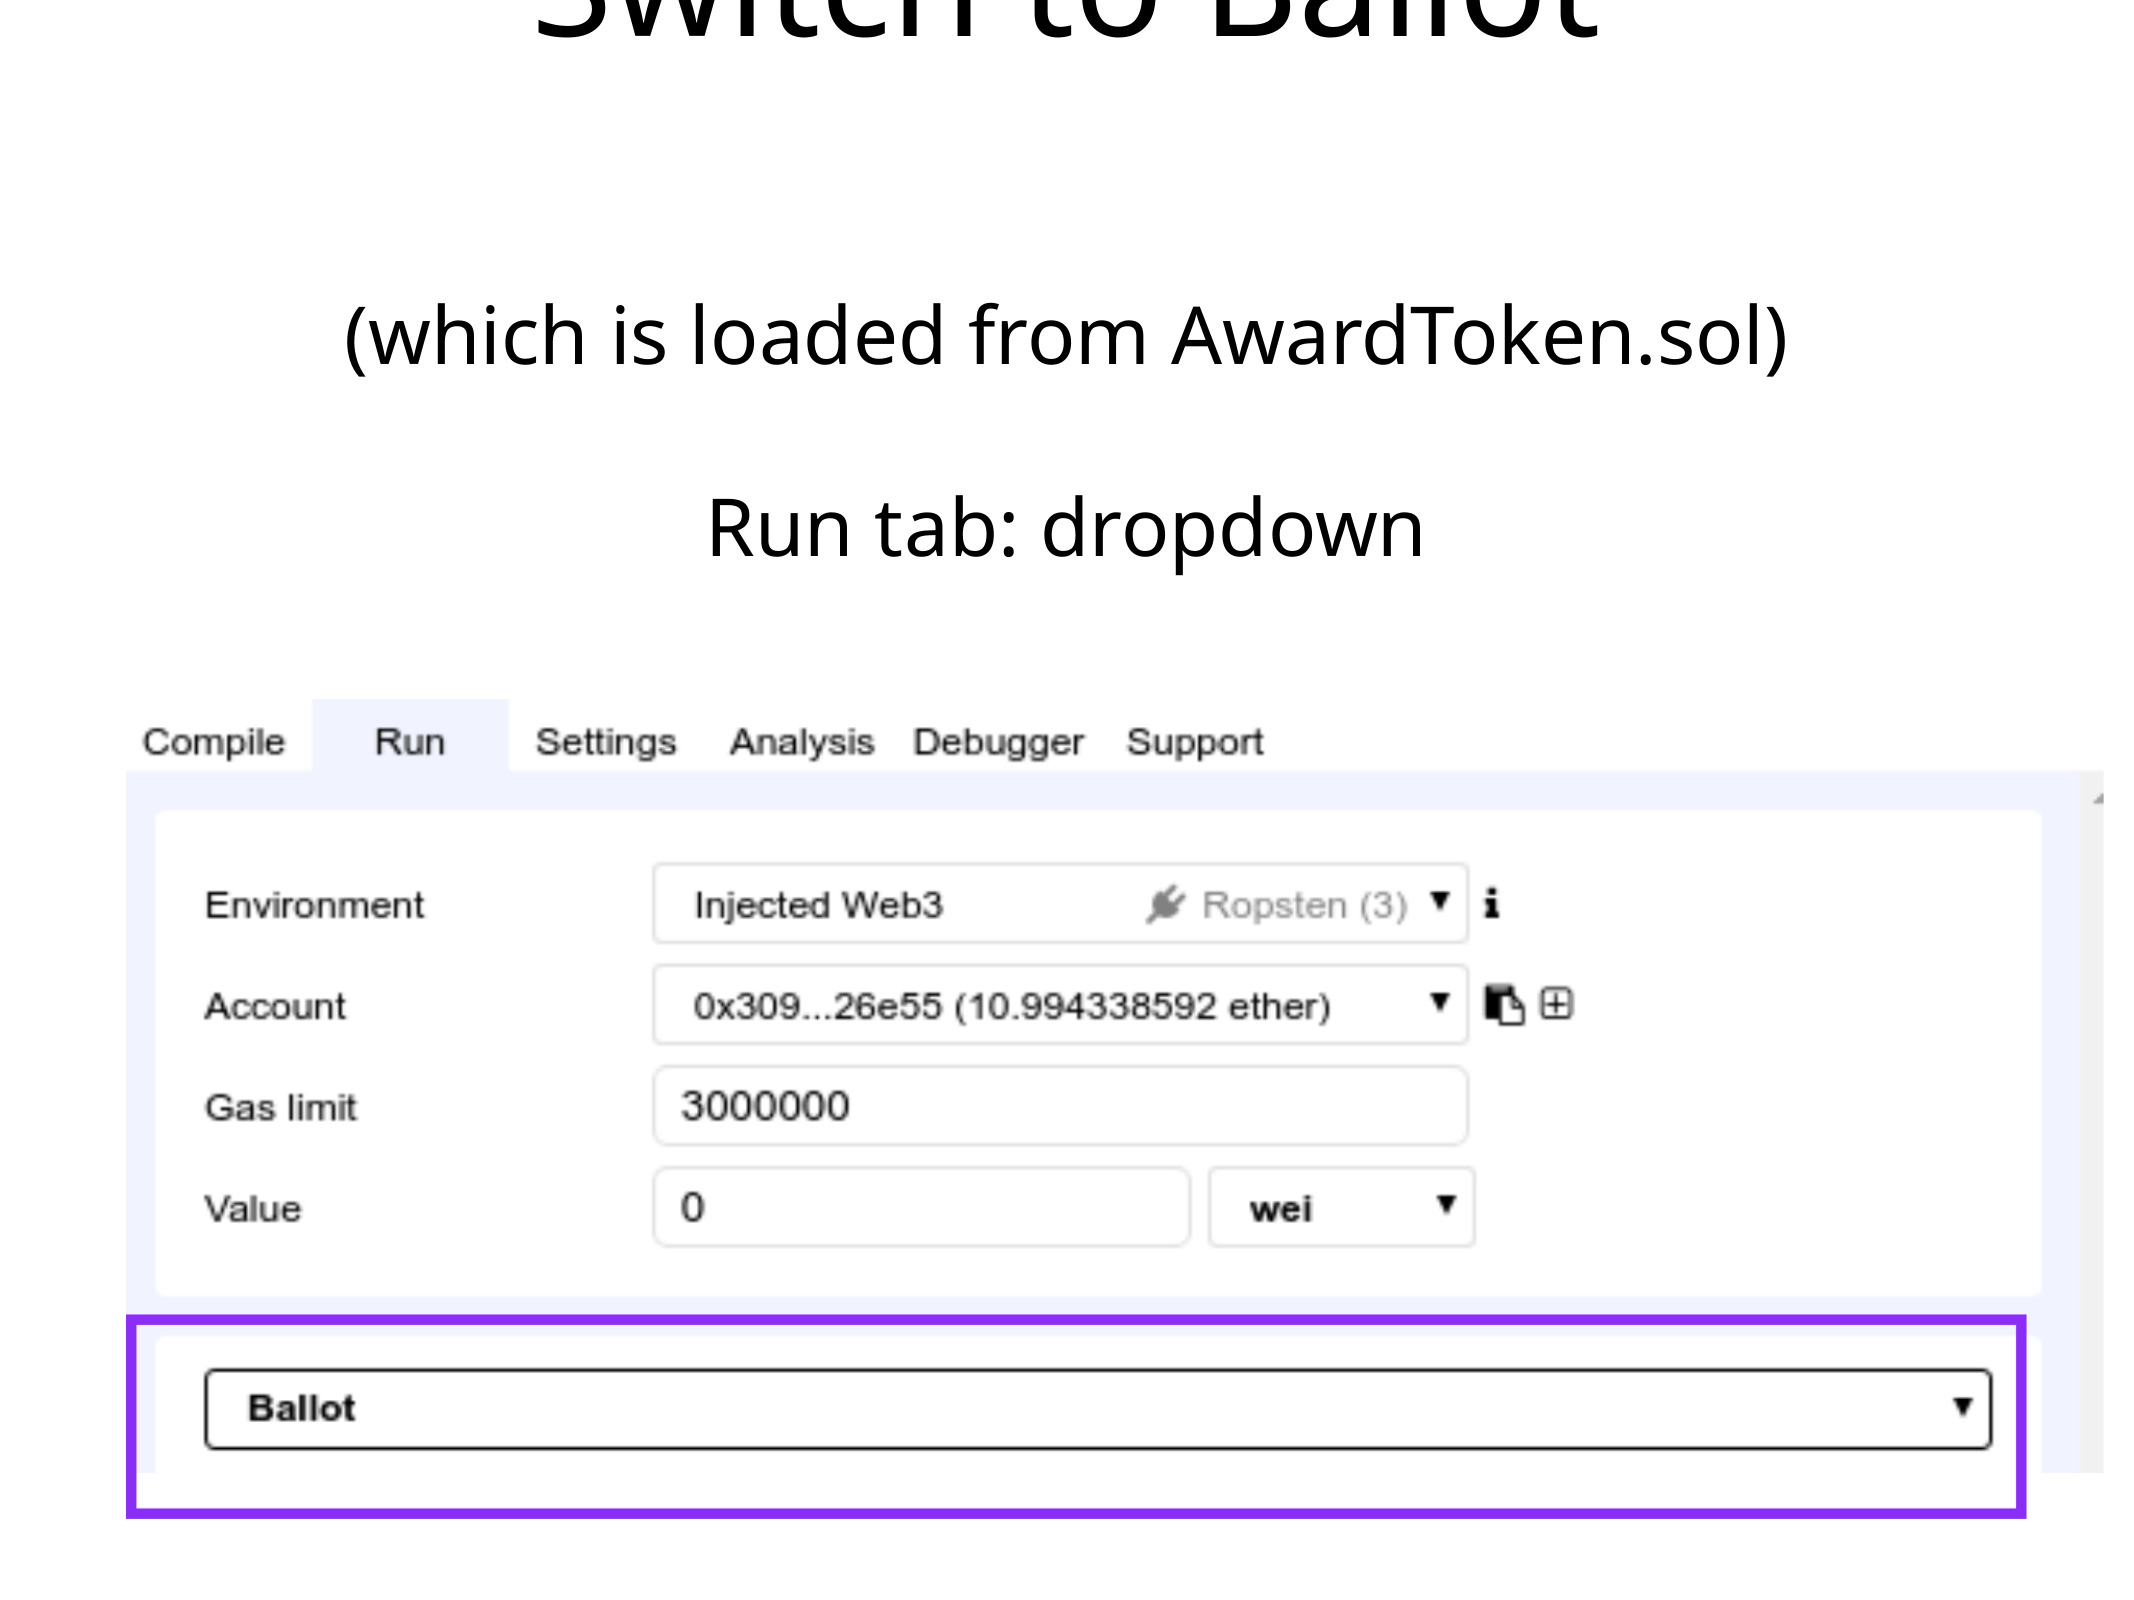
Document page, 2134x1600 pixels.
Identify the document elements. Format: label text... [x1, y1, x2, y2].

title Switch to Ballot [69, 0, 2064, 423]
picture [51, 674, 2134, 1600]
subtitle (which is loaded from AwardToken.sol) Run tab: dropdown ( when dependencies.js is the active file ) [112, 277, 2021, 626]
